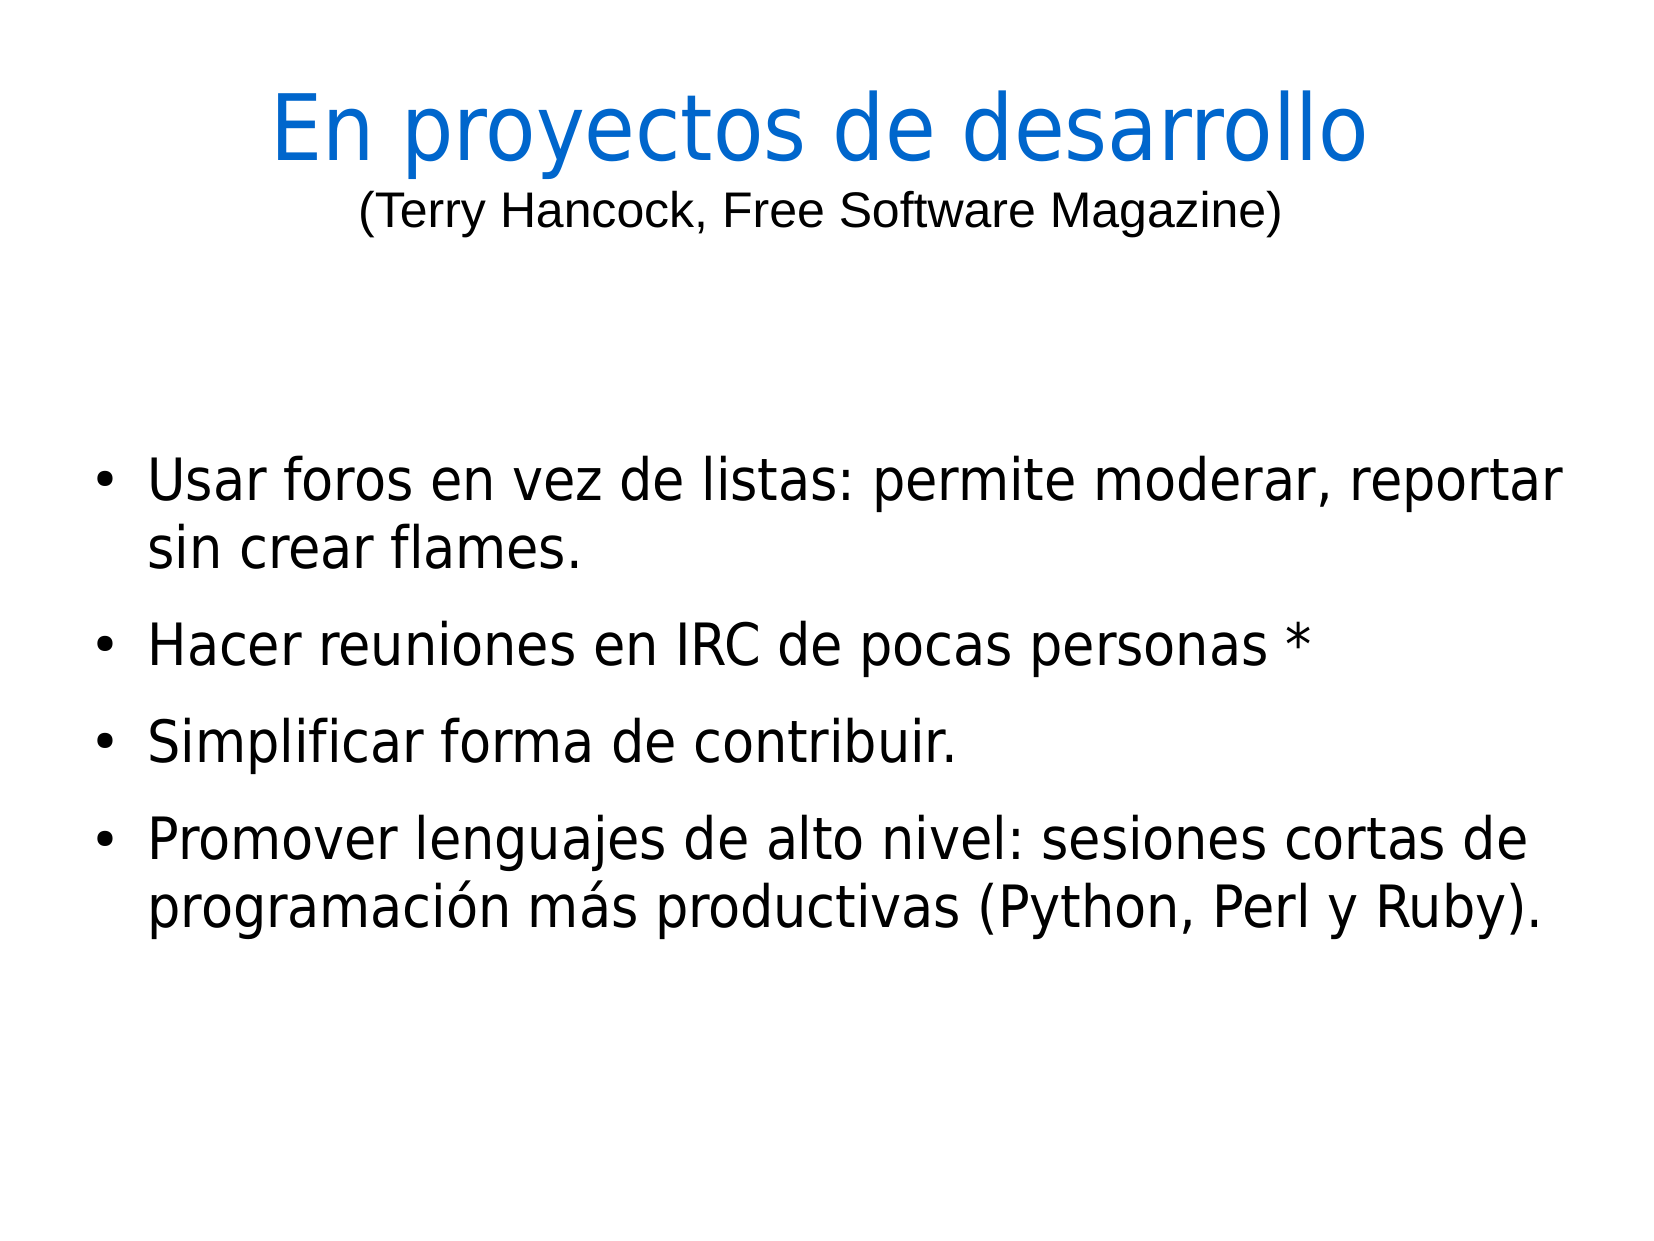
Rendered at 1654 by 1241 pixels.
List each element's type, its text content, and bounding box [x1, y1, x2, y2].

subtitle Usar foros en vez de listas: permite moderar, reportar sin crear flames. Hacer reuniones en IRC de pocas personas * Simplificar forma de contribuir. Promover lenguajes de alto nivel: sesiones cortas de programación más productivas (Python, Perl y Ruby). [76, 236, 1565, 1152]
title En proyectos de desarrollo (Terry Hancock, Free Software Magazine) [76, 74, 1565, 236]
